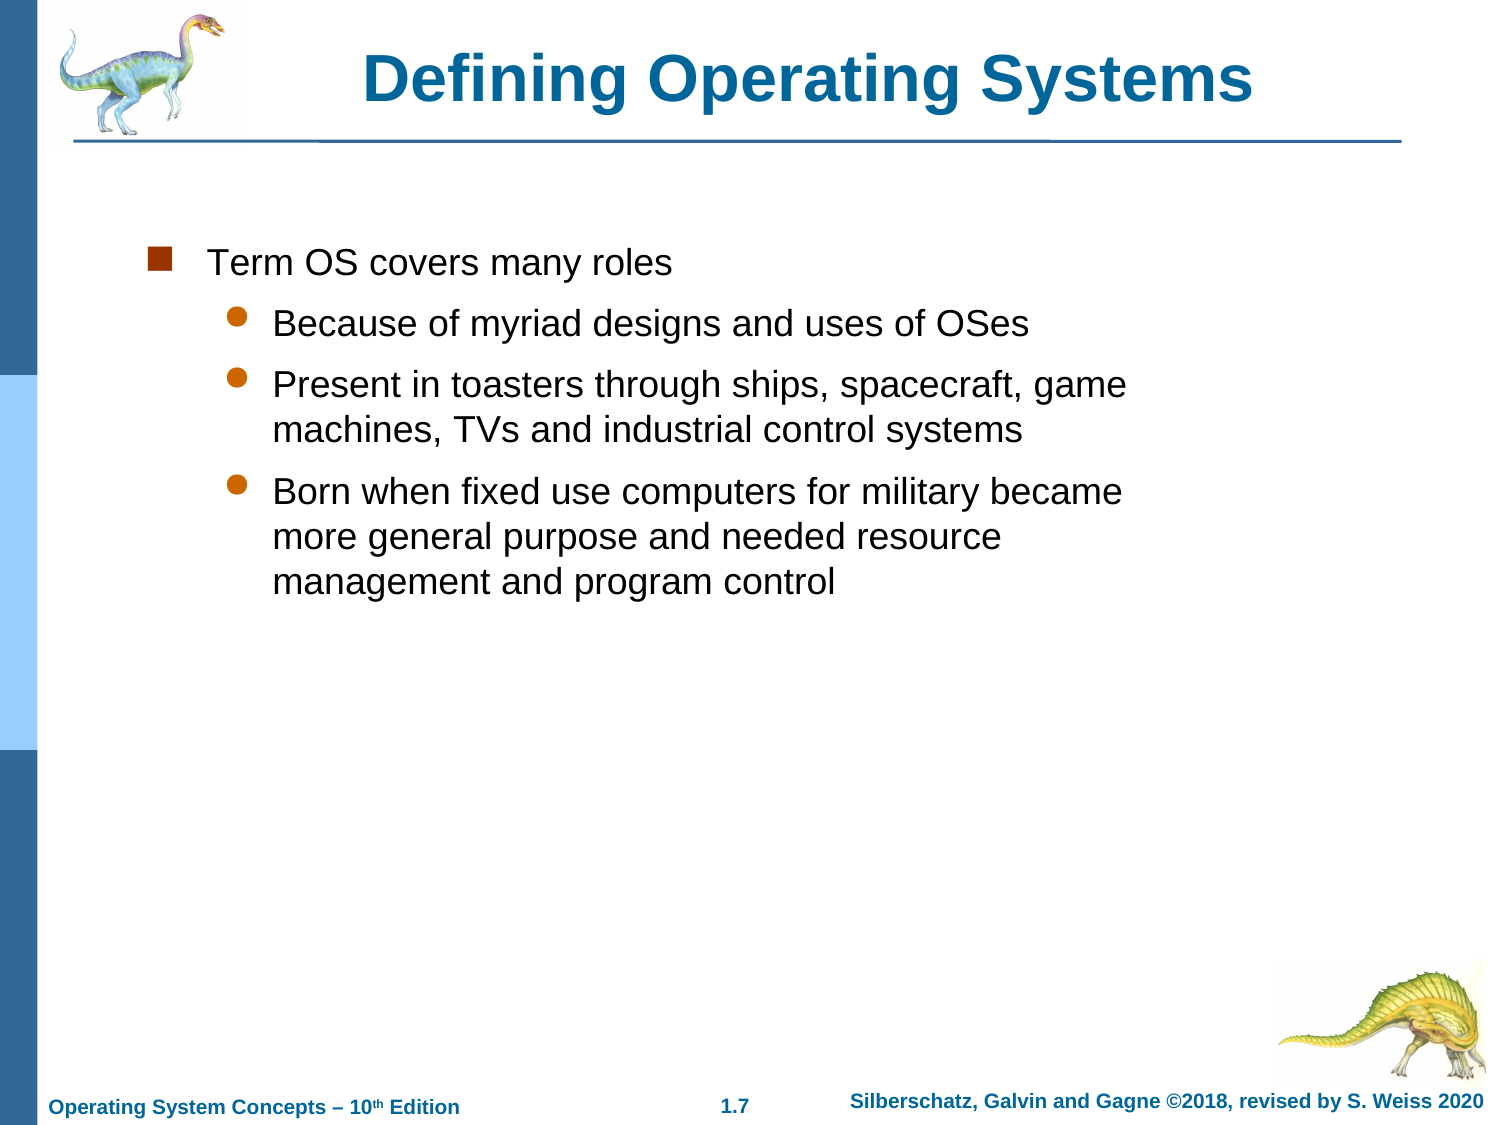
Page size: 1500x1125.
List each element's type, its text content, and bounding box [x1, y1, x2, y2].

picture [1275, 959, 1486, 1090]
text_box Defining Operating Systems [192, 27, 1426, 122]
picture [46, 0, 243, 149]
text_box Term OS covers many roles Because of myriad designs and uses of OSes Present in toasters through ships, spacecraft, game machines, TVs and industrial control systems Born when fixed use computers for military became more general purpose and needed resource management and program control [135, 168, 1225, 869]
